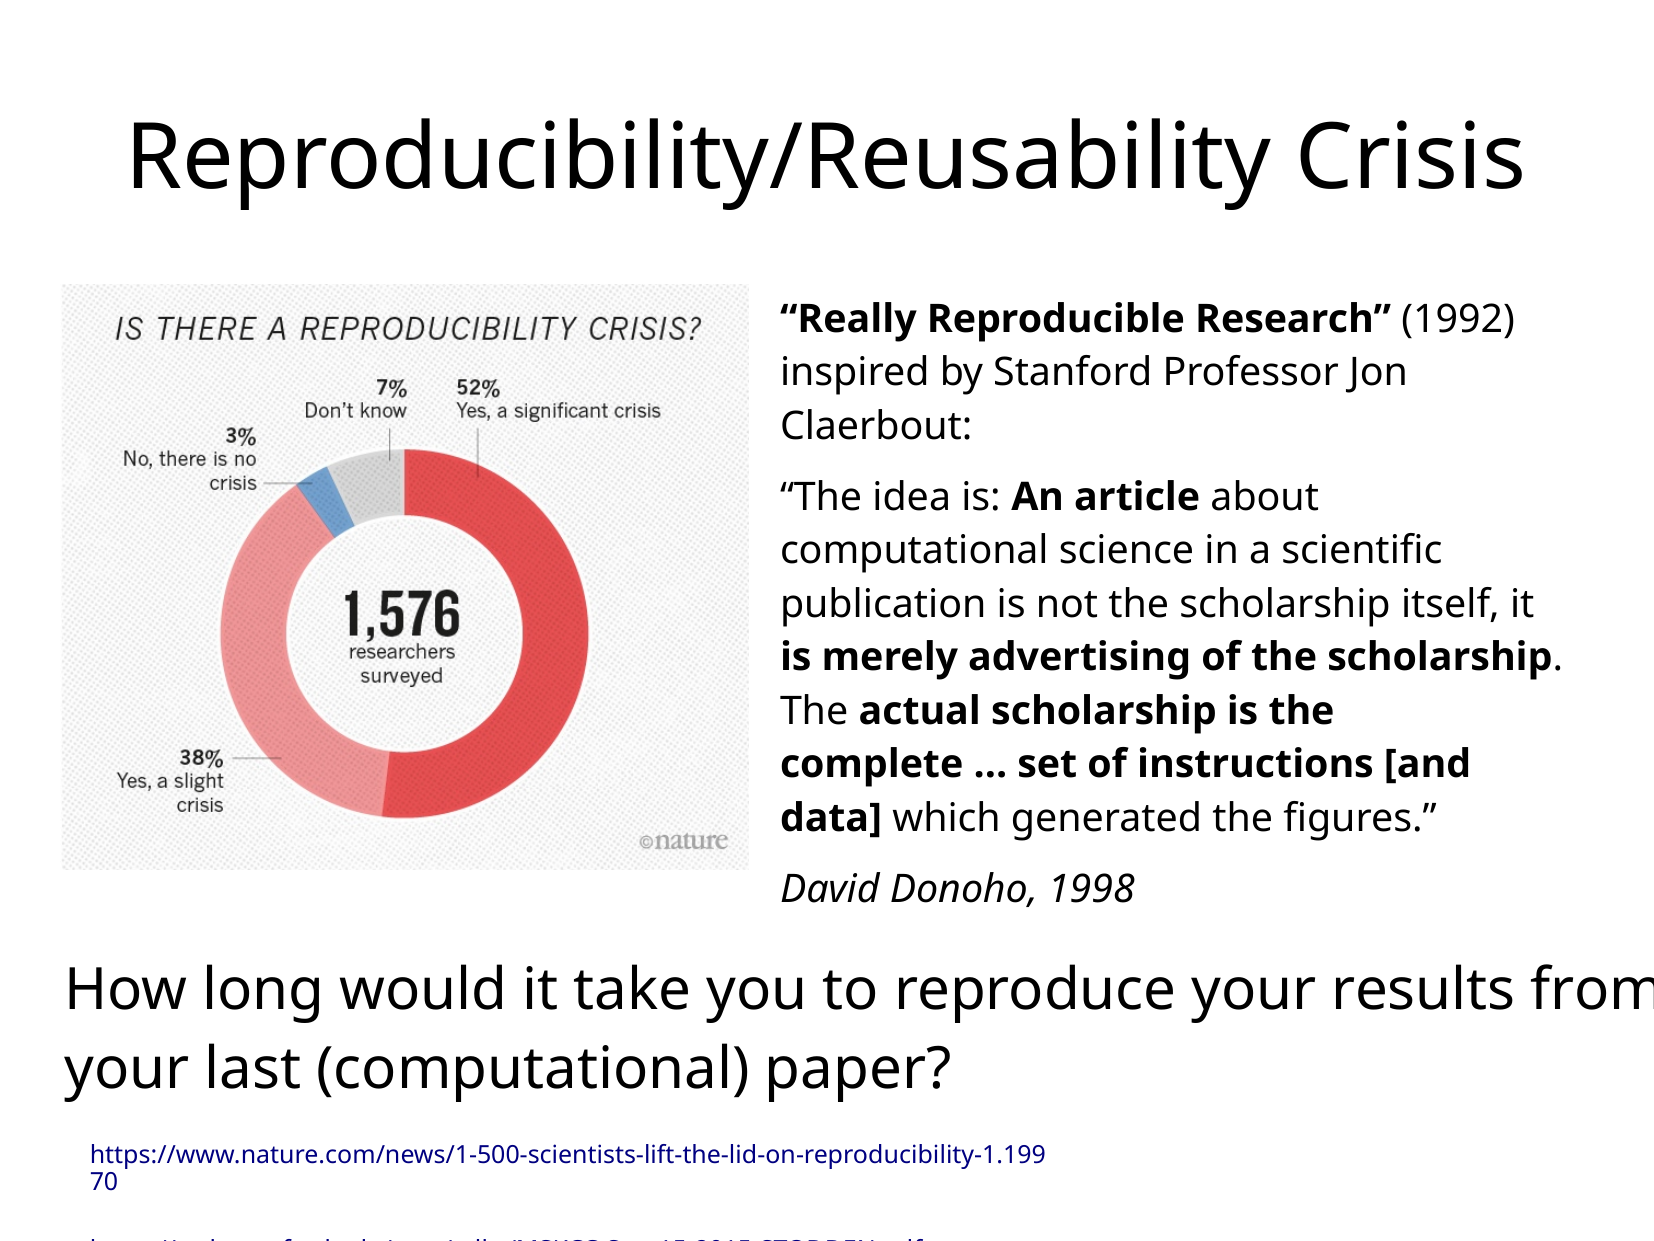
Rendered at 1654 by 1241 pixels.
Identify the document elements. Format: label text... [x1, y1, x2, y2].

text_box How long would it take you to reproduce your results from your last (computational) paper? [64, 947, 1654, 1119]
title Reproducibility/Reusability Crisis [82, 49, 1571, 257]
list “Really Reproducible Research” (1992) inspired by Stanford Professor Jon Claerbout: “The idea is: An article about computational science in a scientific publication is not the scholarship itself, it is merely advertising of the scholarship. The actual scholarship is the complete ... set of instructions [and data] which generated the figures.” David Donoho, 1998 [780, 290, 1571, 931]
picture [60, 284, 749, 871]
text_box https://www.nature.com/news/1-500-scientists-lift-the-lid-on-reproducibility-1.19970 https://web.stanford.edu/~vcs/talks/MSKCC-Sept15-2015-STODDEN.pdf [75, 1129, 1066, 1216]
